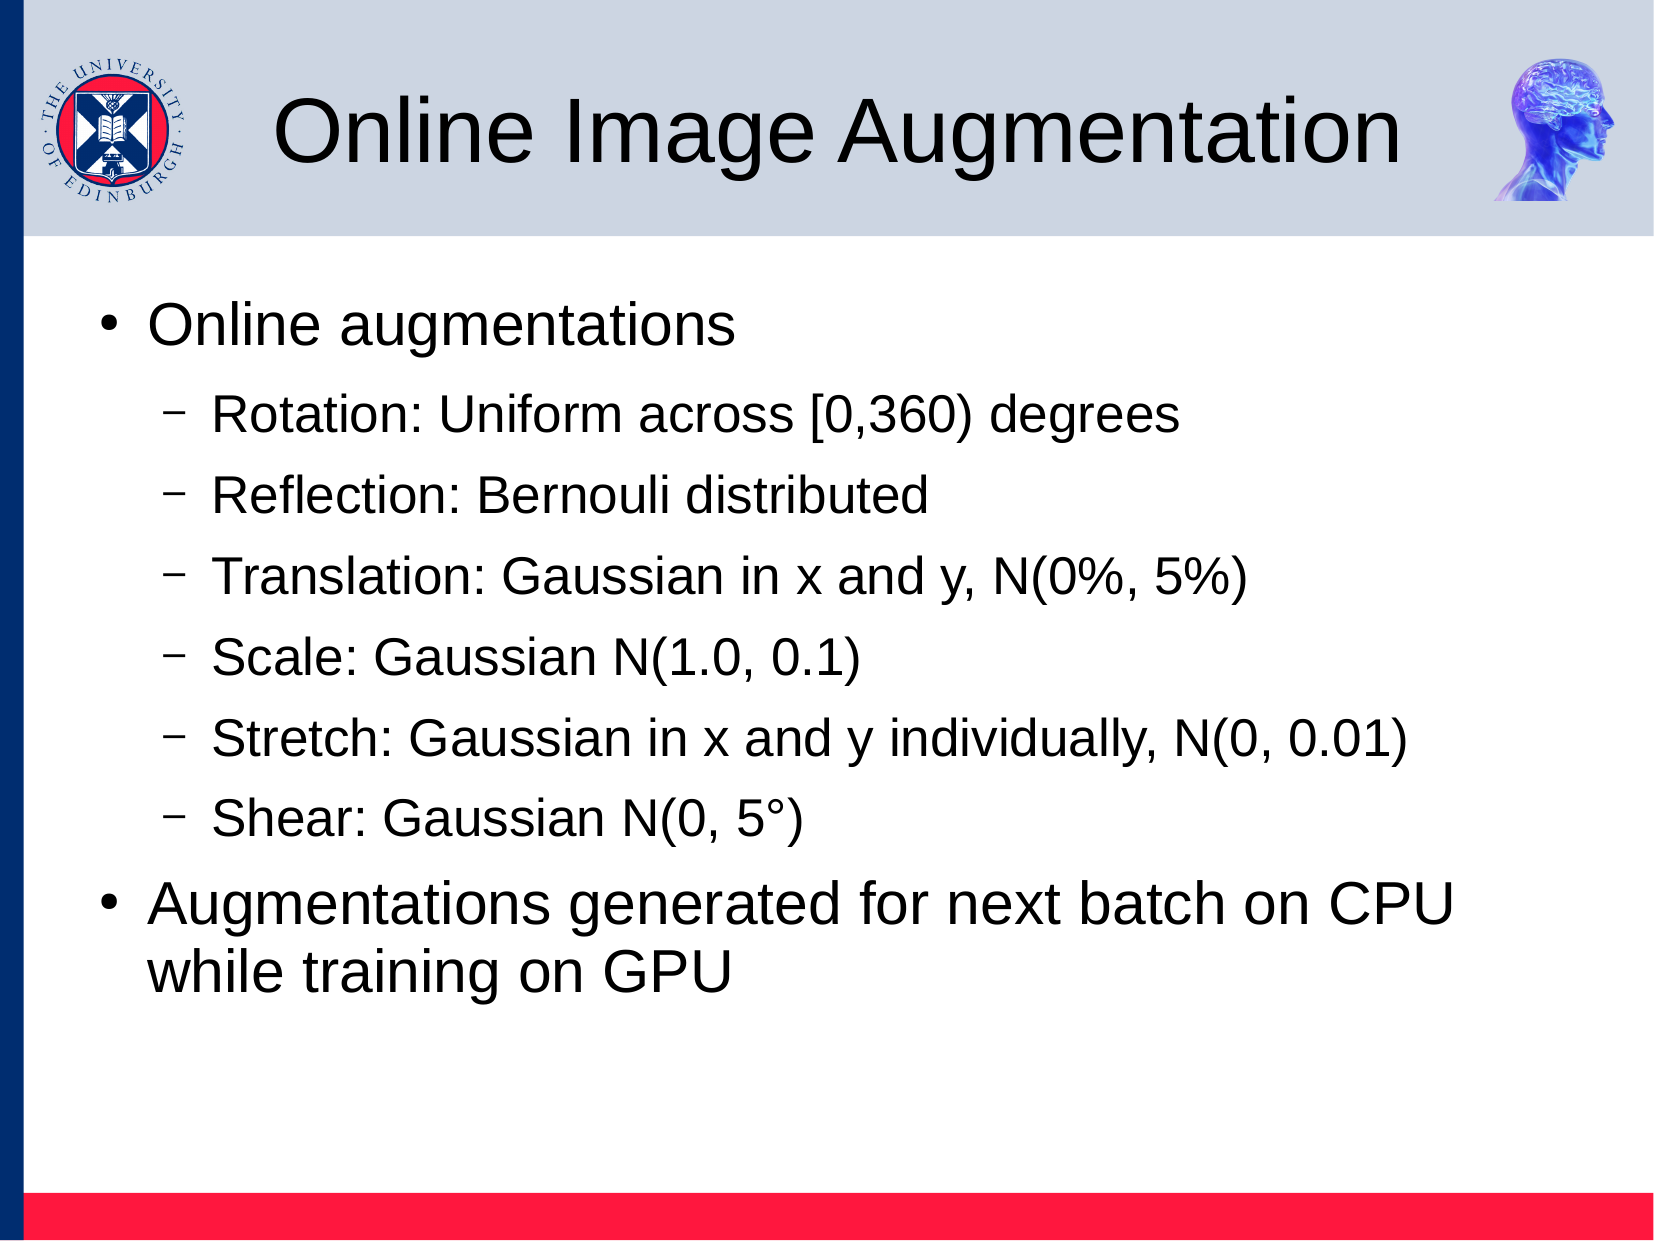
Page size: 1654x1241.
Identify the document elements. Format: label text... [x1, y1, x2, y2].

picture [38, 56, 183, 205]
title Online Image Augmentation [183, 49, 1494, 213]
list Online augmentations Rotation: Uniform across [0,360) degrees Reflection: Bernouli distributed Translation: Gaussian in x and y, N(0%, 5%) Scale: Gaussian N(1.0, 0.1) Stretch: Gaussian in x and y individually, N(0, 0.01) Shear: Gaussian N(0, 5°) Augmentations generated for next batch on CPU while training on GPU [82, 290, 1571, 1010]
picture [1494, 58, 1615, 201]
